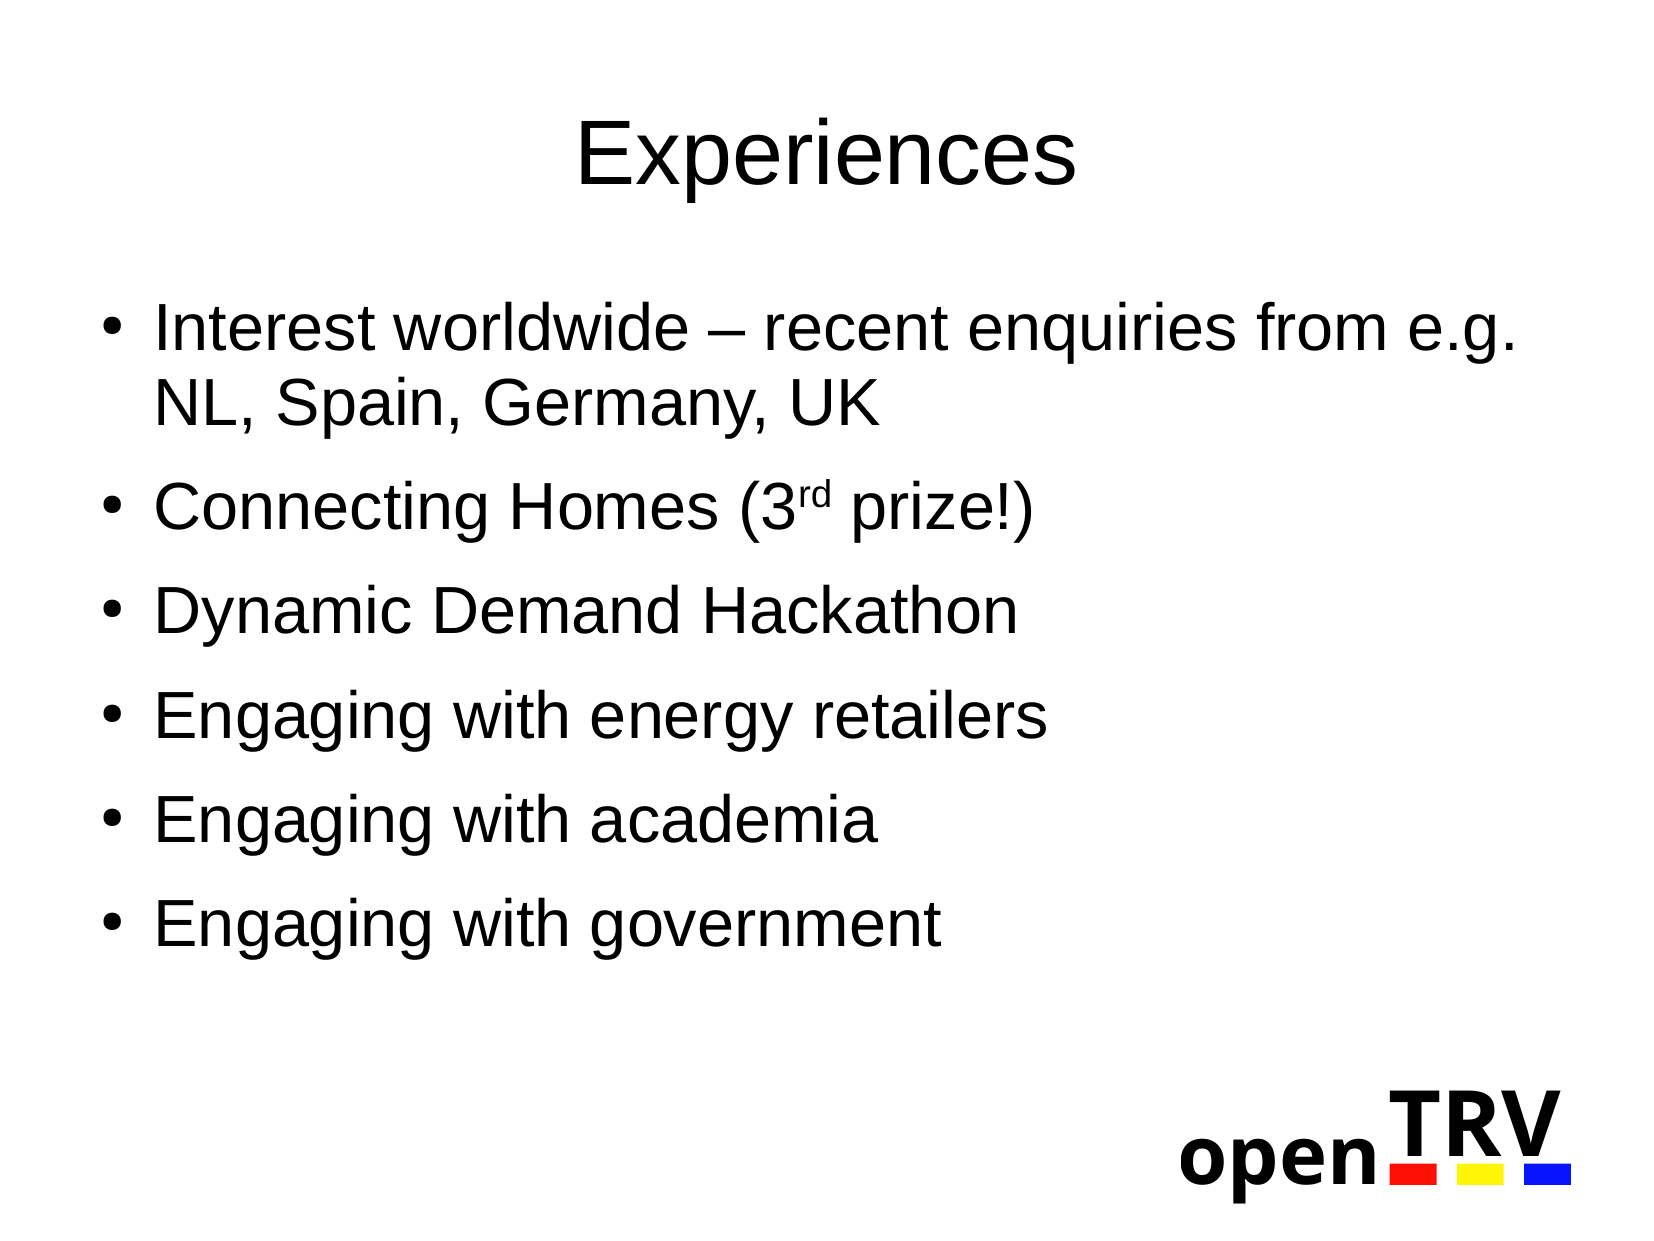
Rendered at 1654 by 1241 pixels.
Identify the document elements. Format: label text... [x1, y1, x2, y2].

list Interest worldwide – recent enquiries from e.g. NL, Spain, Germany, UK Connecting Homes (3rd prize!) Dynamic Demand Hackathon Engaging with energy retailers Engaging with academia Engaging with government [82, 290, 1571, 1010]
title Experiences [82, 49, 1571, 257]
